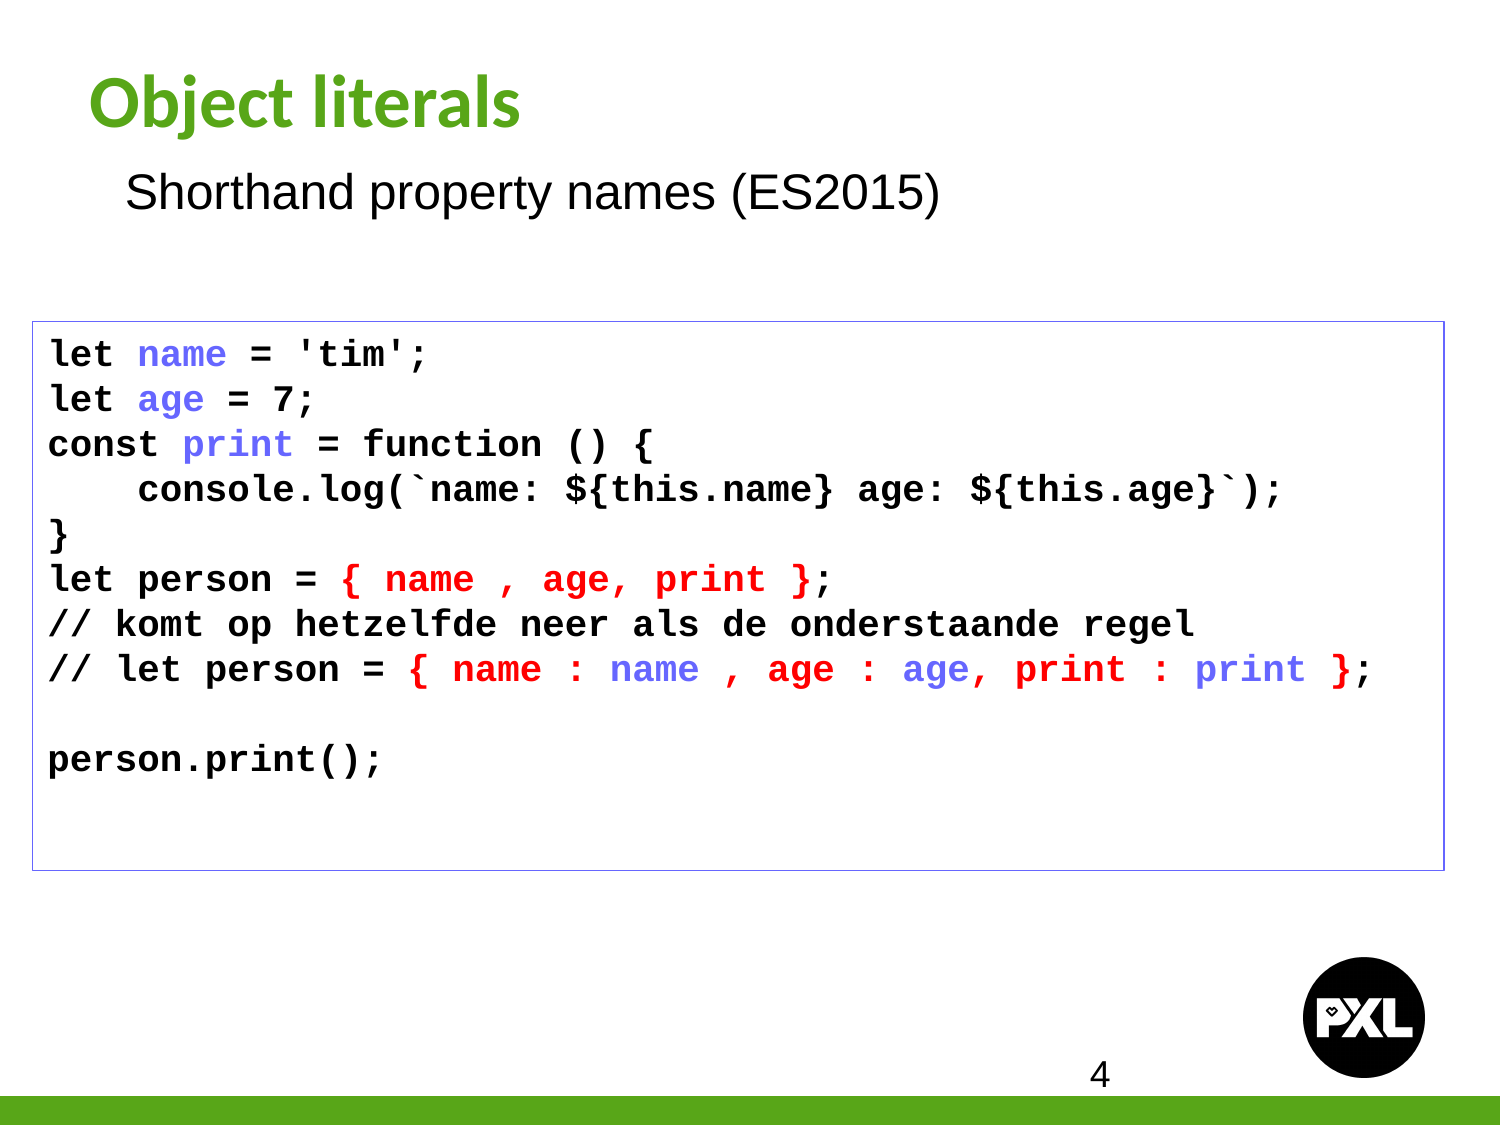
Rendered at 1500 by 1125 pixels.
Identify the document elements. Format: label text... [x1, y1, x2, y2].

picture [1303, 957, 1425, 1078]
text_box Object literals [75, 45, 1425, 233]
text_box <number> [1074, 1042, 1304, 1103]
text_box Shorthand property names (ES2015) [109, 162, 1344, 251]
text_box let name = 'tim'; let age = 7; const print = function () { console.log(`name: ${this.name} age: ${this.age}`); } let person = { name , age, print }; // komt op hetzelfde neer als de onderstaande regel // let person = { name : name , age : age, print : print }; person.print(); [32, 321, 1444, 871]
